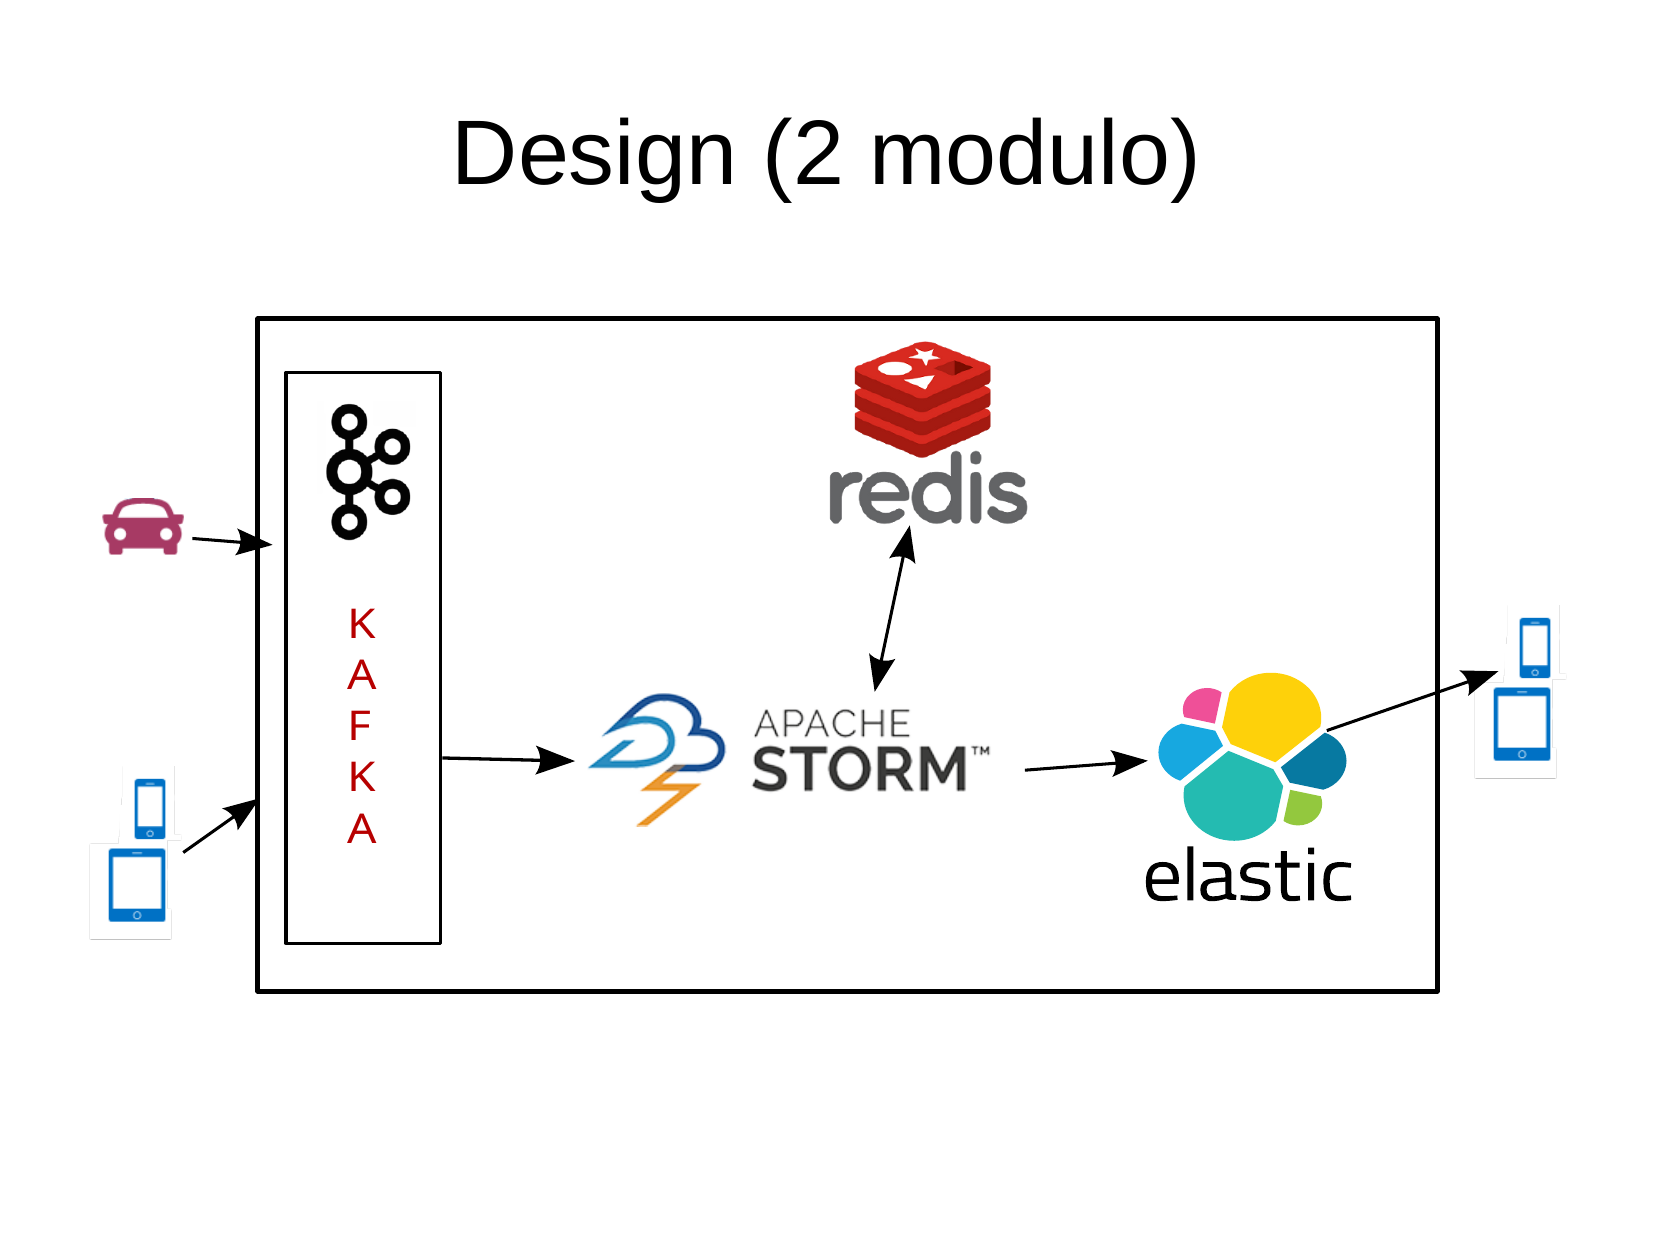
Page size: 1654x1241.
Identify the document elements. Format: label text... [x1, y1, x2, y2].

title Design (2 modulo) [82, 49, 1571, 257]
picture [82, 291, 1571, 1009]
